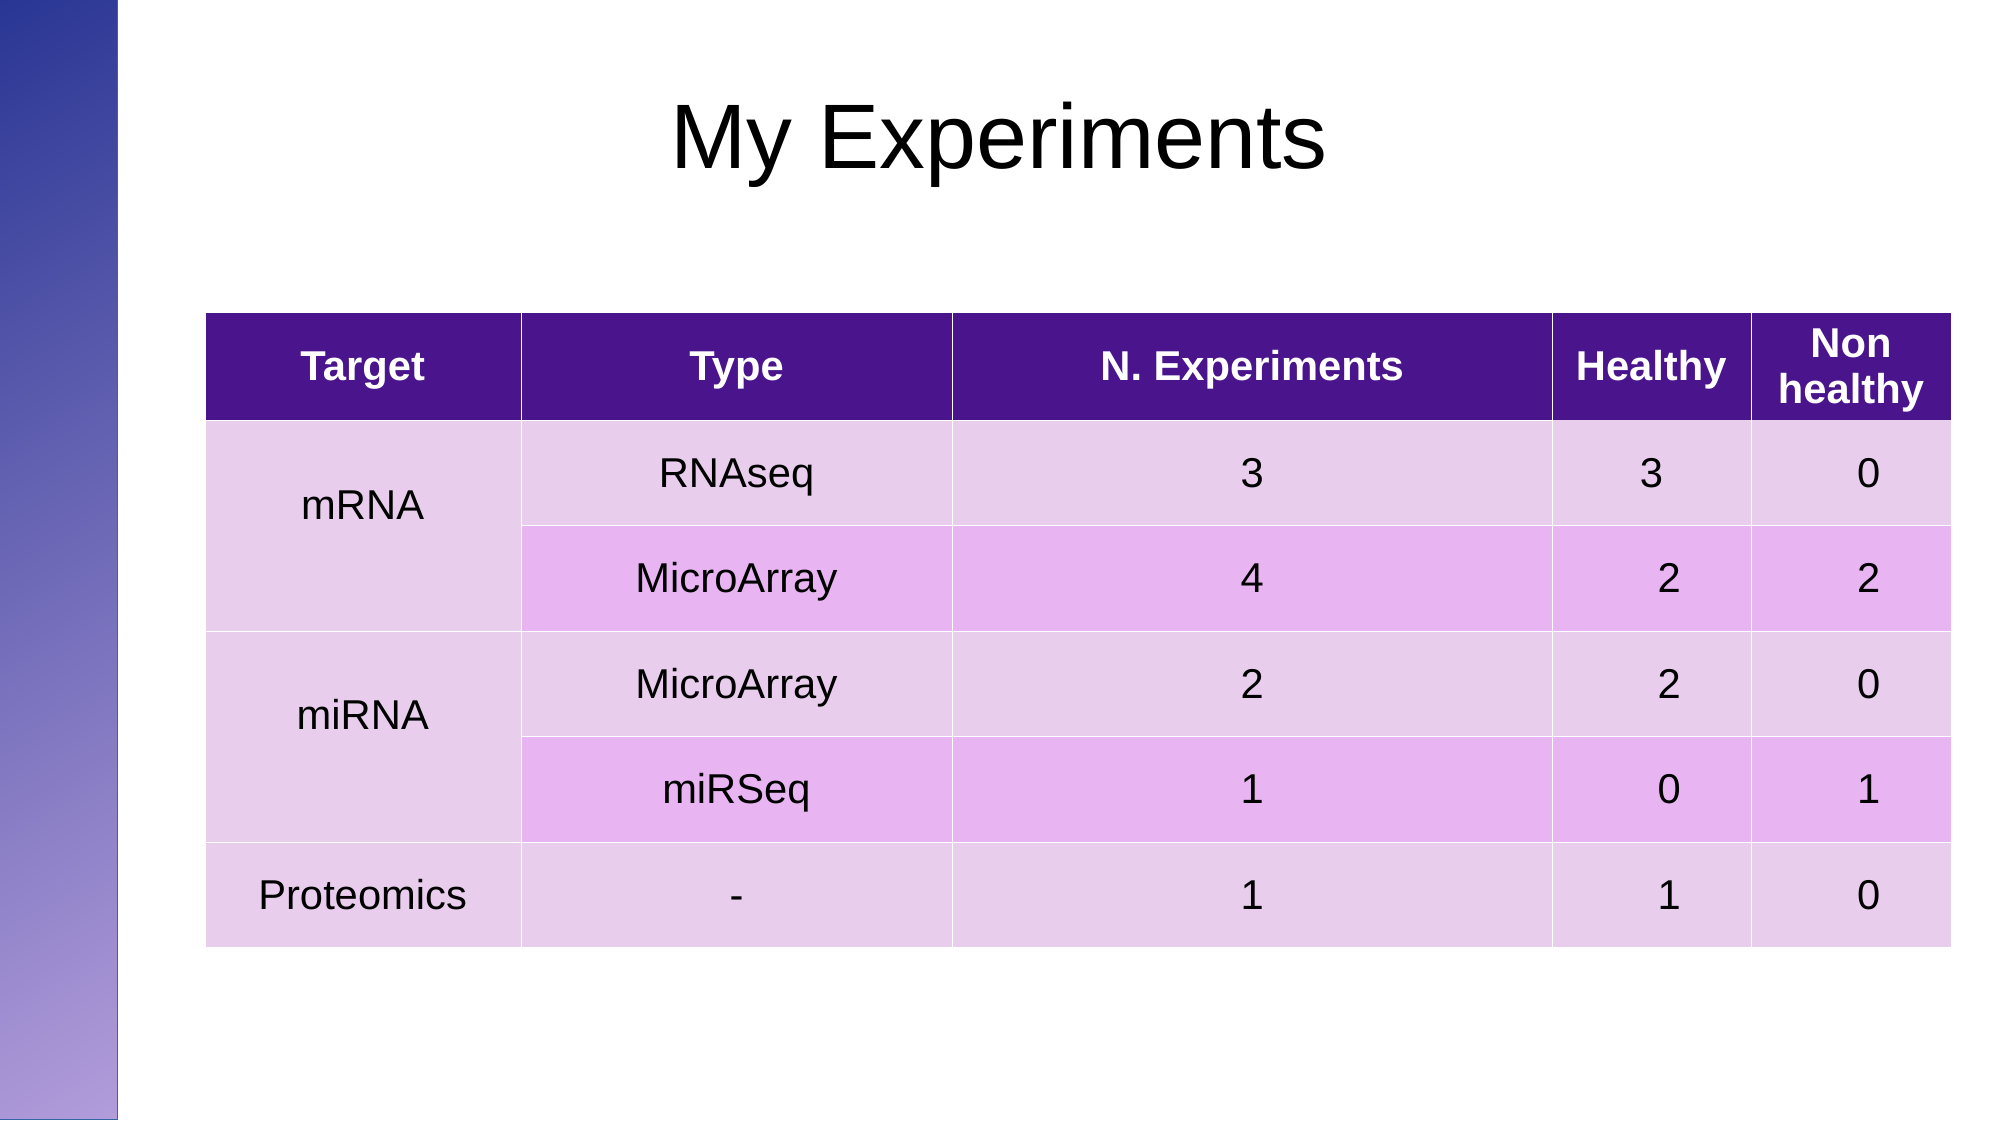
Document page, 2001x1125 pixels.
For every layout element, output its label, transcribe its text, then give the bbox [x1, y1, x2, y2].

table_cell 2 [1553, 526, 1751, 631]
table_cell 0 [1752, 843, 1951, 947]
table_cell miRSeq [522, 737, 952, 842]
table_cell MicroArray [522, 526, 952, 631]
table_cell 4 [953, 526, 1552, 631]
table_cell mRNA [206, 421, 521, 631]
table_cell MicroArray [522, 632, 952, 736]
table_cell 2 [1752, 526, 1951, 631]
table_cell 1 [953, 737, 1552, 842]
table_cell 2 [953, 632, 1552, 736]
title My Experiments [118, 44, 1900, 233]
table_cell - [522, 843, 952, 947]
table_cell 2 [1553, 632, 1751, 736]
text_box [0, 0, 118, 1120]
table_cell miRNA [206, 632, 521, 842]
table_cell 1 [1553, 843, 1751, 947]
table_header Type [522, 313, 952, 420]
table_cell Proteomics [206, 843, 521, 947]
table_cell 1 [953, 843, 1552, 947]
table_cell 0 [1752, 632, 1951, 736]
table_cell 3 [953, 421, 1552, 525]
table_cell 3 [1553, 420, 1751, 525]
table_cell RNAseq [522, 421, 952, 525]
table_header N. Experiments [953, 313, 1552, 420]
table_header Non healthy [1752, 313, 1951, 420]
table_cell 0 [1553, 737, 1751, 842]
table_cell 1 [1752, 737, 1951, 842]
table_header Healthy [1553, 313, 1751, 420]
table_cell 0 [1752, 420, 1951, 525]
table_header Target [206, 313, 521, 420]
